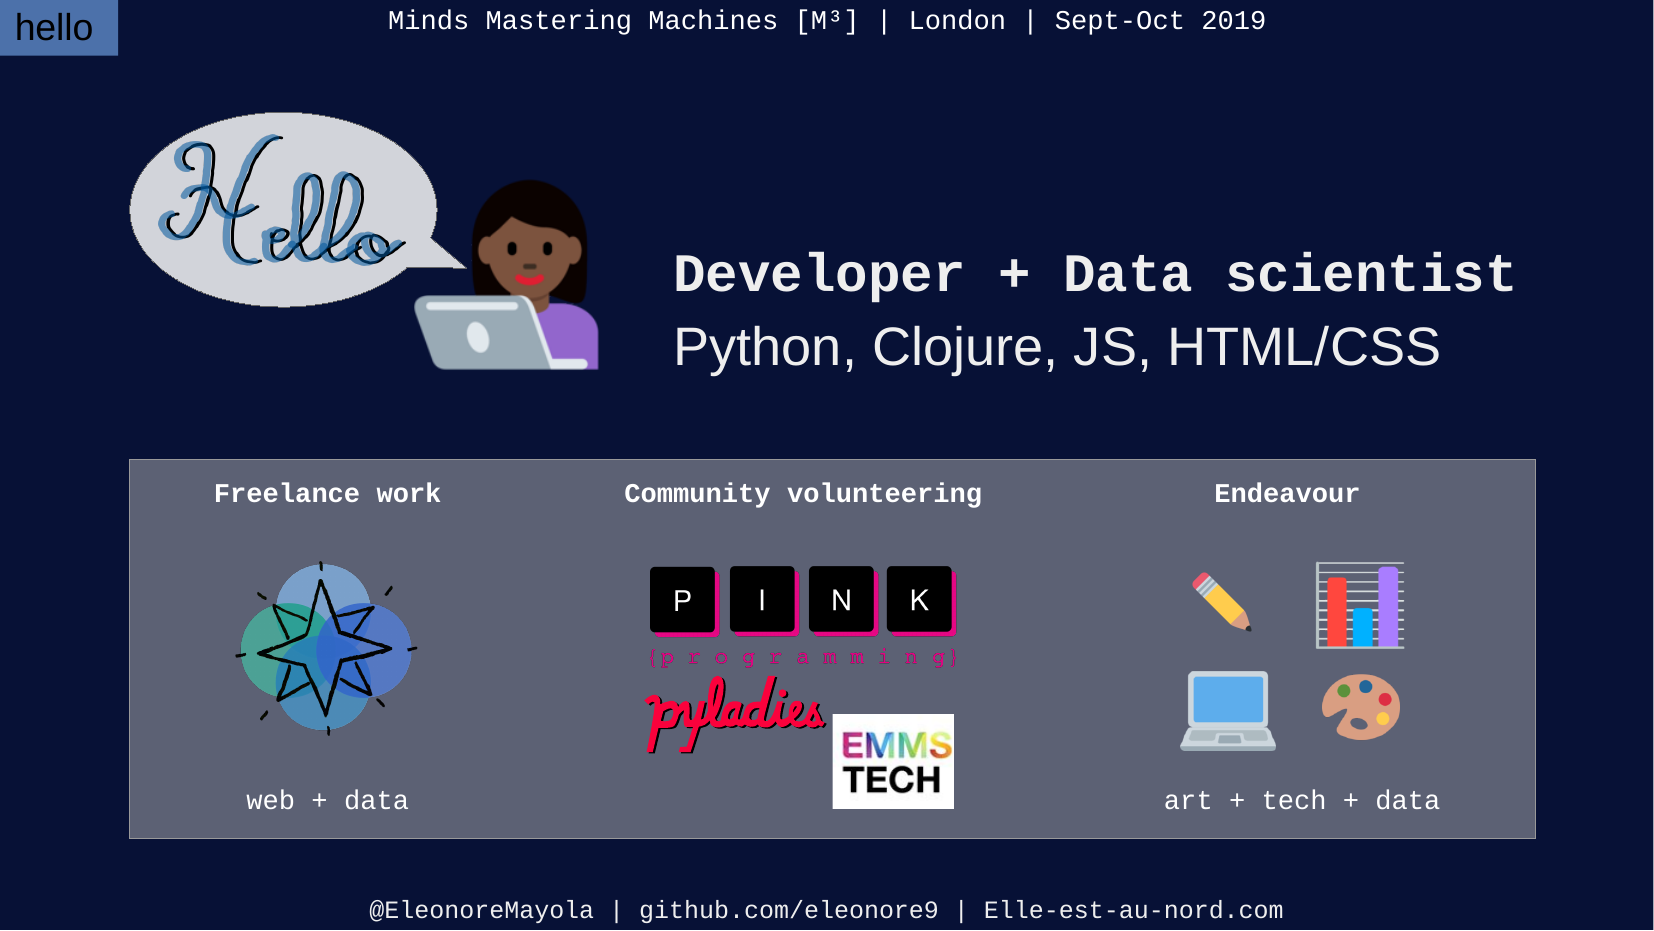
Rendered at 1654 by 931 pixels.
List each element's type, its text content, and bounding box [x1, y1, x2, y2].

text_box @EleonoreMayola | github.com/eleonore9 | Elle-est-au-nord.com [295, 862, 1359, 931]
text_box Community volunteering [602, 472, 1004, 518]
text_box web + data [188, 779, 467, 856]
text_box [129, 150, 467, 308]
text_box [129, 459, 1536, 839]
text_box [186, 112, 381, 134]
picture [832, 714, 954, 809]
text_box art + tech + data [1139, 779, 1465, 856]
text_box Minds Mastering Machines [M³] | London | Sept-Oct 2019 [265, 0, 1388, 60]
picture [1311, 555, 1409, 653]
picture [158, 134, 406, 266]
picture [644, 675, 827, 754]
picture [1192, 572, 1252, 632]
text_box Freelance work [188, 472, 467, 549]
text_box Endeavour [1086, 472, 1489, 518]
picture [413, 178, 605, 371]
picture [1322, 667, 1400, 744]
picture [649, 566, 957, 668]
picture [232, 555, 420, 740]
text_box Developer + Data scientist Python, Clojure, JS, HTML/CSS [673, 224, 1536, 390]
picture [1180, 655, 1276, 751]
text_box hello [0, 0, 119, 56]
